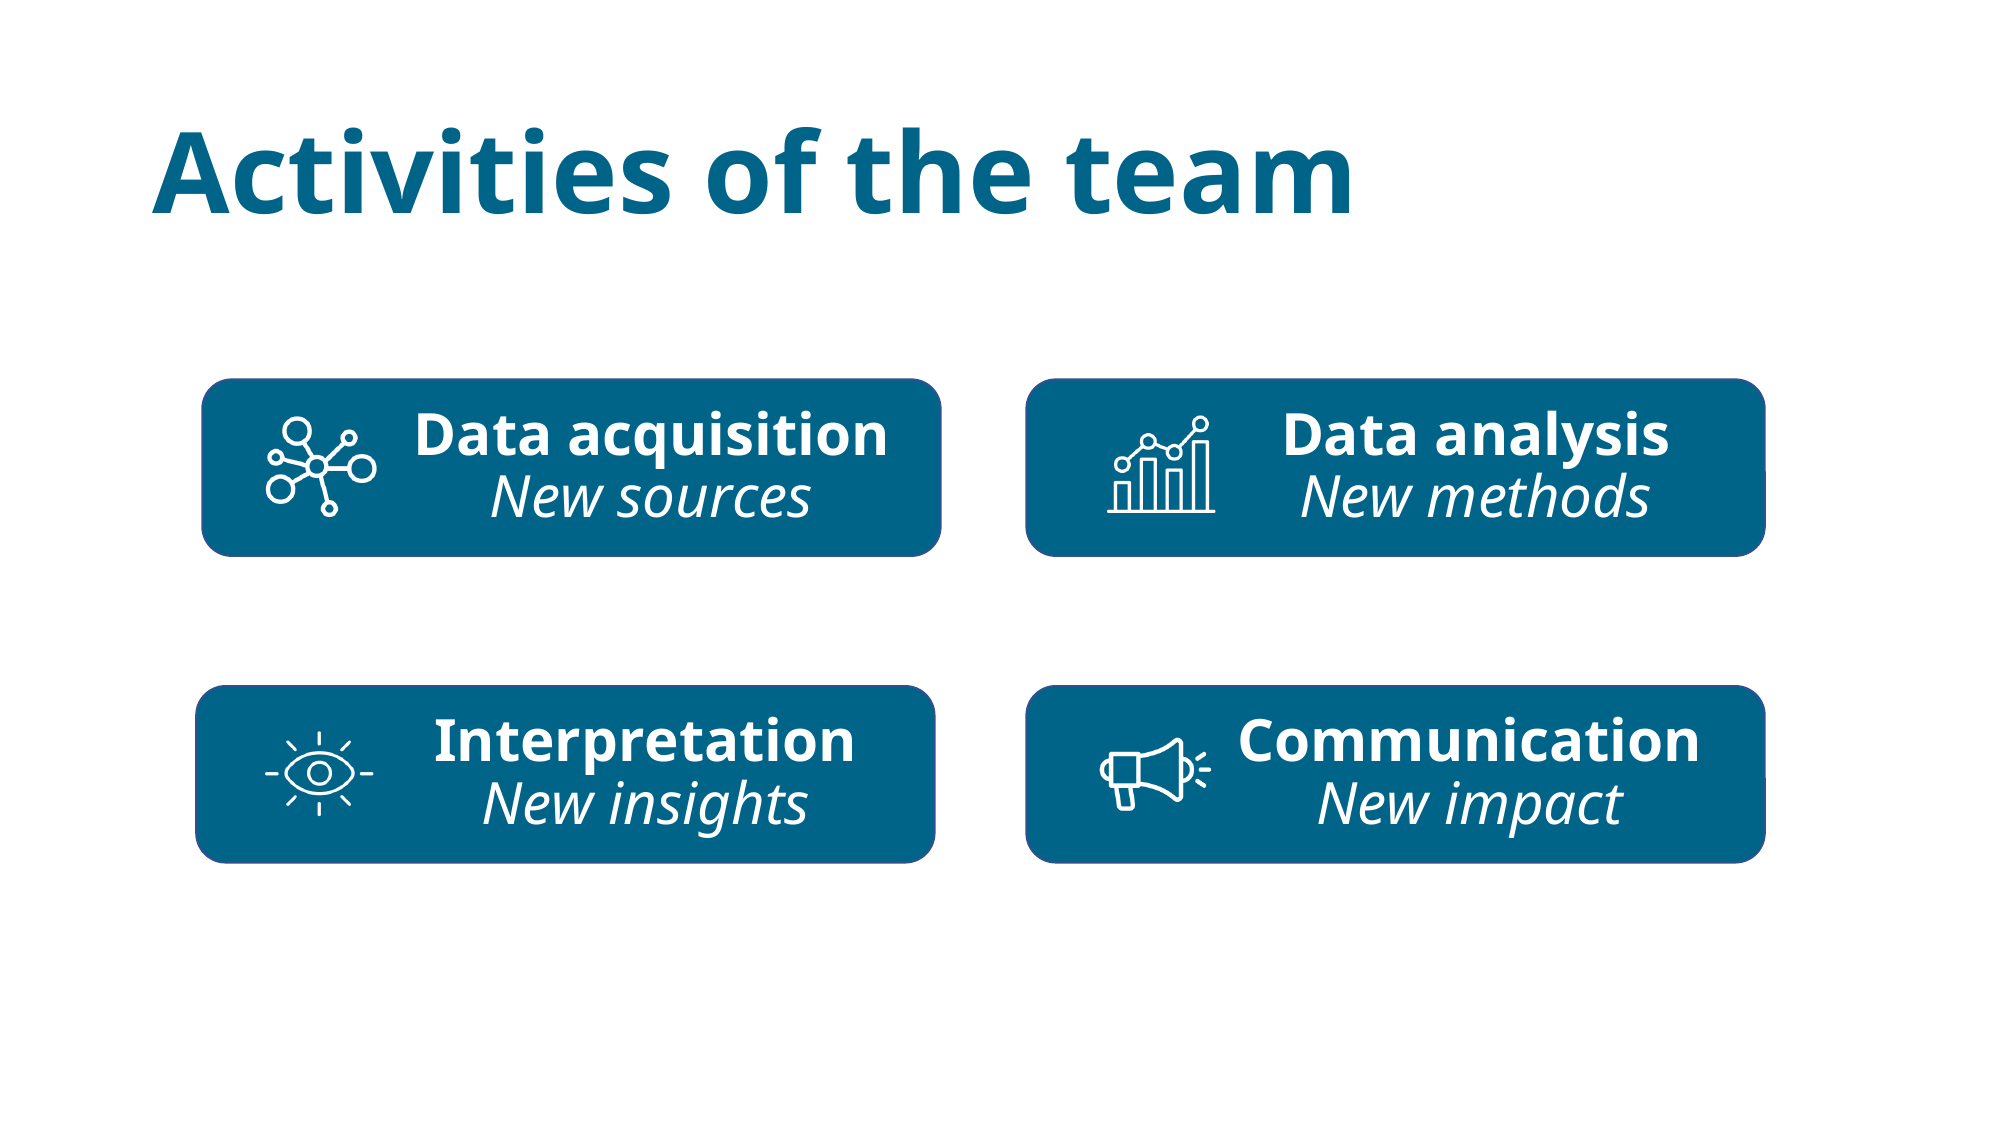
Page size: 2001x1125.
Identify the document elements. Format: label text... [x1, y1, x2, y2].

title Activities of the team [137, 59, 1863, 278]
picture [1196, 753, 1205, 760]
picture [341, 741, 350, 750]
text_box [202, 379, 362, 556]
text_box Interpretation New insights [356, 686, 935, 863]
text_box Communication New impact [1180, 686, 1759, 863]
picture [1196, 780, 1205, 787]
text_box [1026, 379, 1186, 556]
text_box [1759, 698, 1765, 851]
picture [341, 796, 350, 805]
text_box Data acquisition New sources [362, 379, 941, 556]
picture [1115, 416, 1208, 472]
picture [1100, 738, 1193, 810]
picture [1108, 441, 1215, 512]
picture [285, 752, 354, 795]
text_box [196, 686, 356, 863]
text_box Data analysis New methods [1186, 379, 1765, 556]
picture [288, 742, 296, 750]
picture [266, 417, 376, 516]
text_box [1026, 686, 1180, 863]
picture [287, 796, 296, 805]
